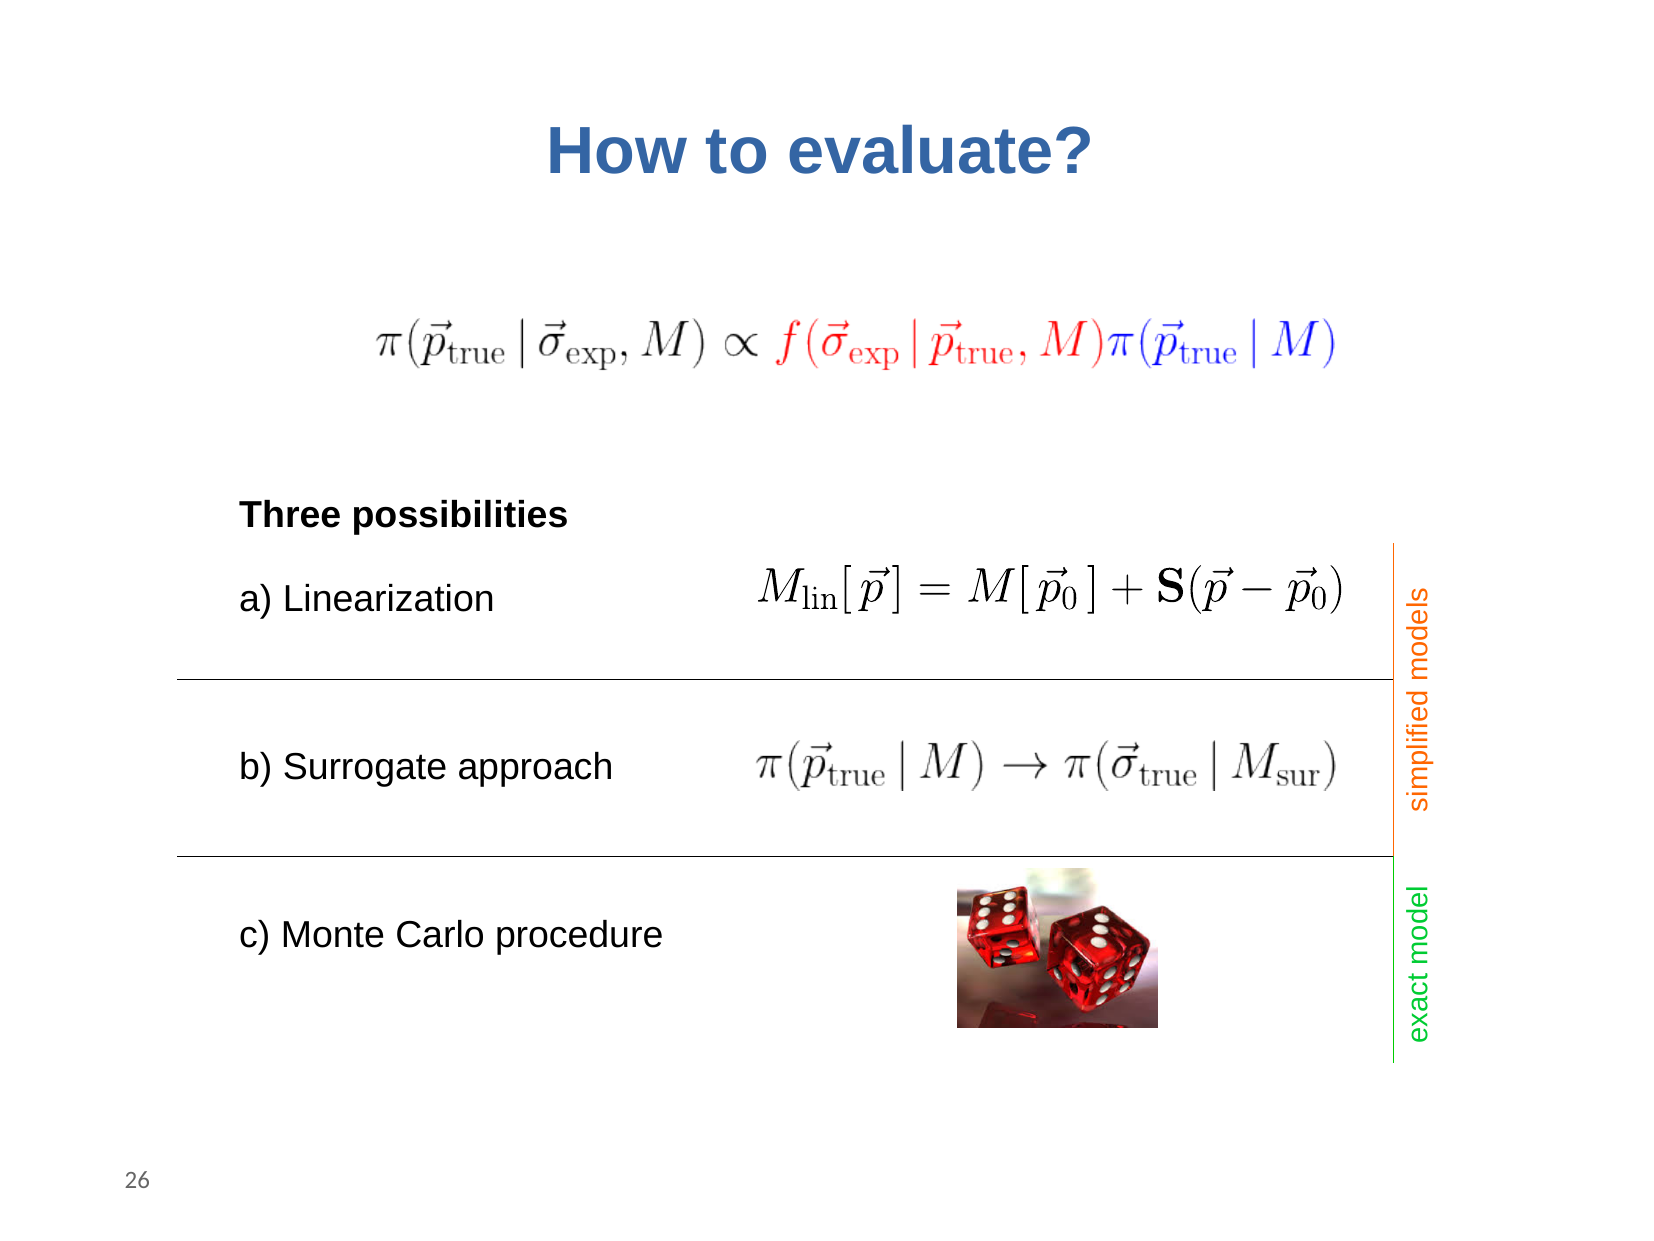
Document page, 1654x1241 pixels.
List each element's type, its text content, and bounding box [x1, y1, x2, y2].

picture [957, 868, 1158, 1028]
picture [375, 318, 1335, 372]
text_box Three possibilities a) Linearization b) Surrogate approach c) Monte Carlo procedure [224, 857, 679, 963]
text_box Three possibilities a) Linearization b) Surrogate approach c) Monte Carlo procedure [224, 680, 679, 856]
text_box exact model [1393, 870, 1442, 1059]
text_box simplified models [1393, 572, 1442, 827]
picture [755, 565, 1347, 615]
picture [755, 740, 1336, 791]
text_box Three possibilities a) Linearization b) Surrogate approach c) Monte Carlo procedure [224, 485, 679, 679]
title How to evaluate? [212, 47, 1430, 255]
